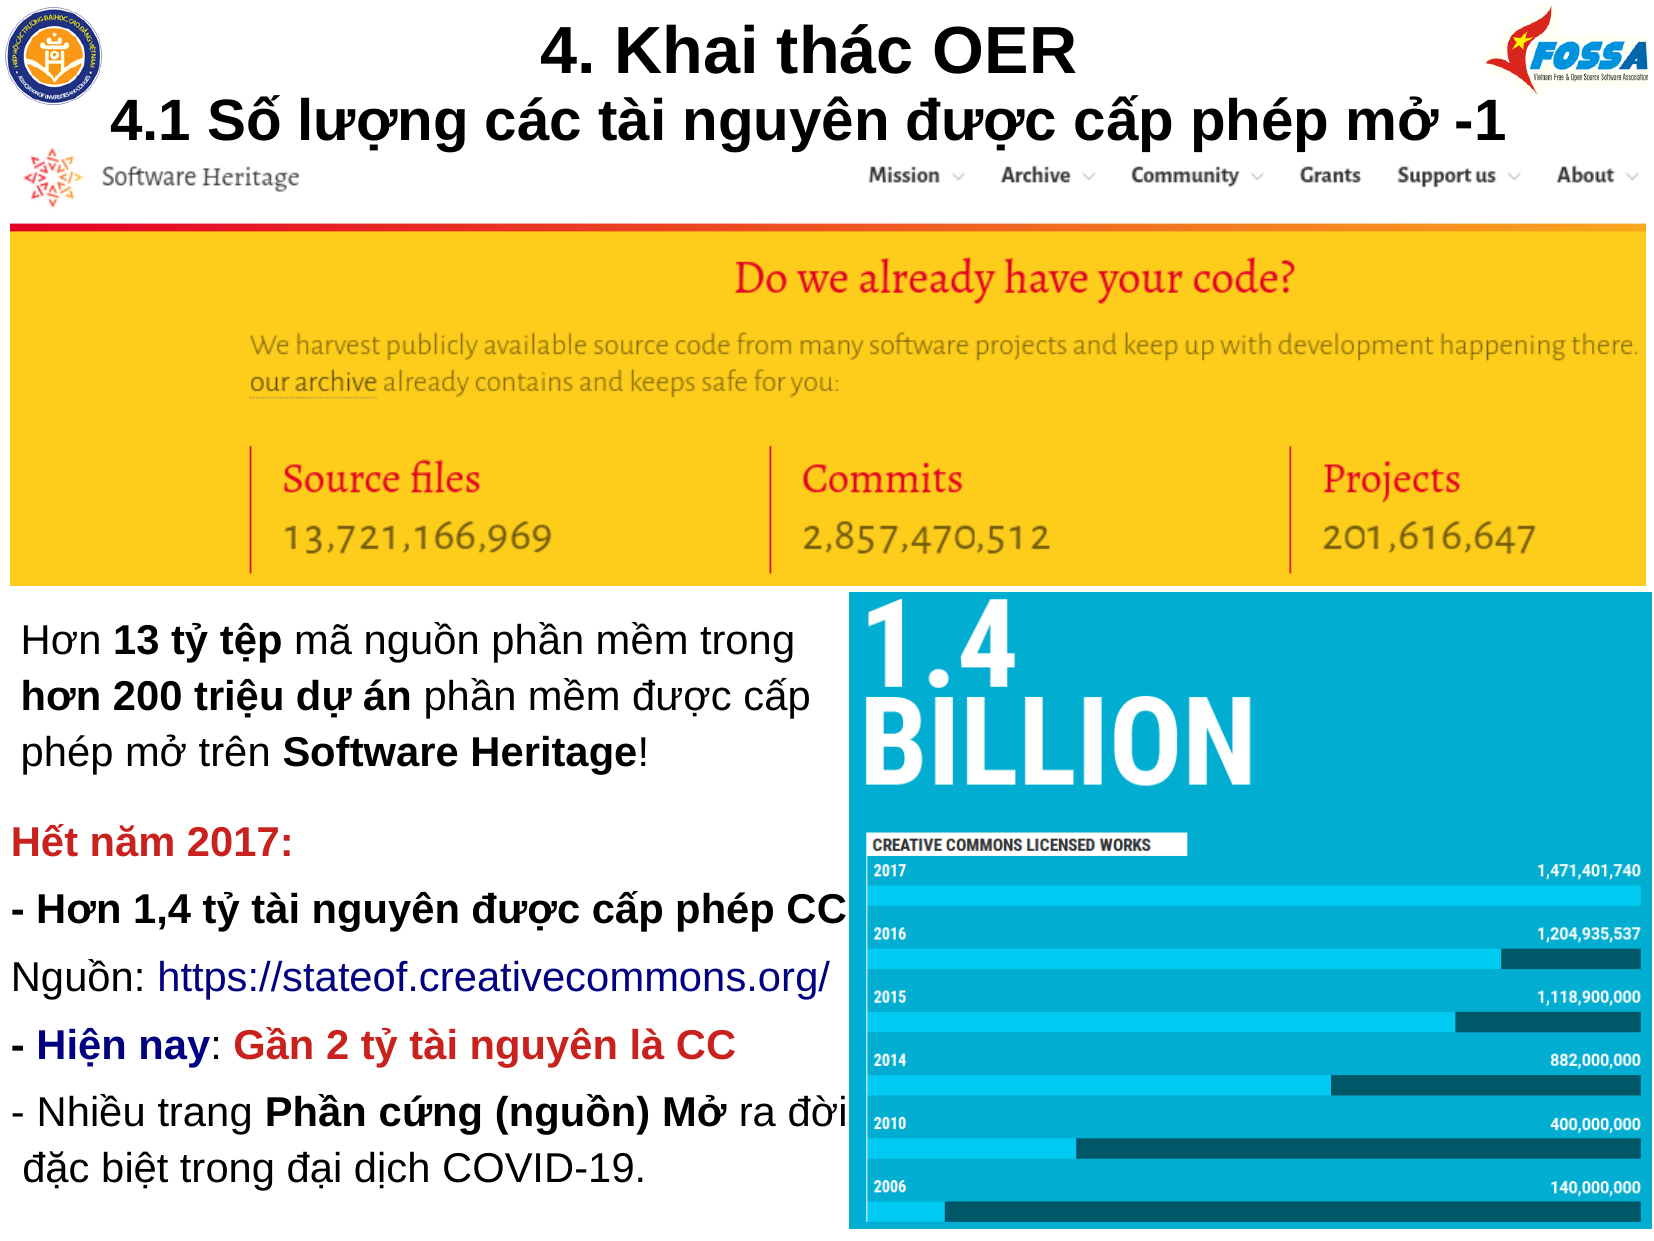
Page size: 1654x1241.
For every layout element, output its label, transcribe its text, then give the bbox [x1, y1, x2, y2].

title 4. Khai thác OER 4.1 Số lượng các tài nguyên được cấp phép mở -1 [64, 12, 1554, 153]
picture [849, 592, 1652, 1229]
picture [10, 138, 1646, 586]
picture [1485, 5, 1648, 95]
text_box Hơn 13 tỷ tệp mã nguồn phần mềm trong hơn 200 triệu dự án phần mềm được cấp phép mở trên Software Heritage! [5, 600, 831, 798]
text_box Hết năm 2017: - Hơn 1,4 tỷ tài nguyên được cấp phép CC Nguồn: https://stateof.creativecommons.org/ - Hiện nay: Gần 2 tỷ tài nguyên là CC - Nhiều trang Phần cứng (nguồn) Mở ra đời đặc biệt trong đại dịch COVID-19. [0, 802, 863, 1220]
picture [1, 5, 107, 107]
